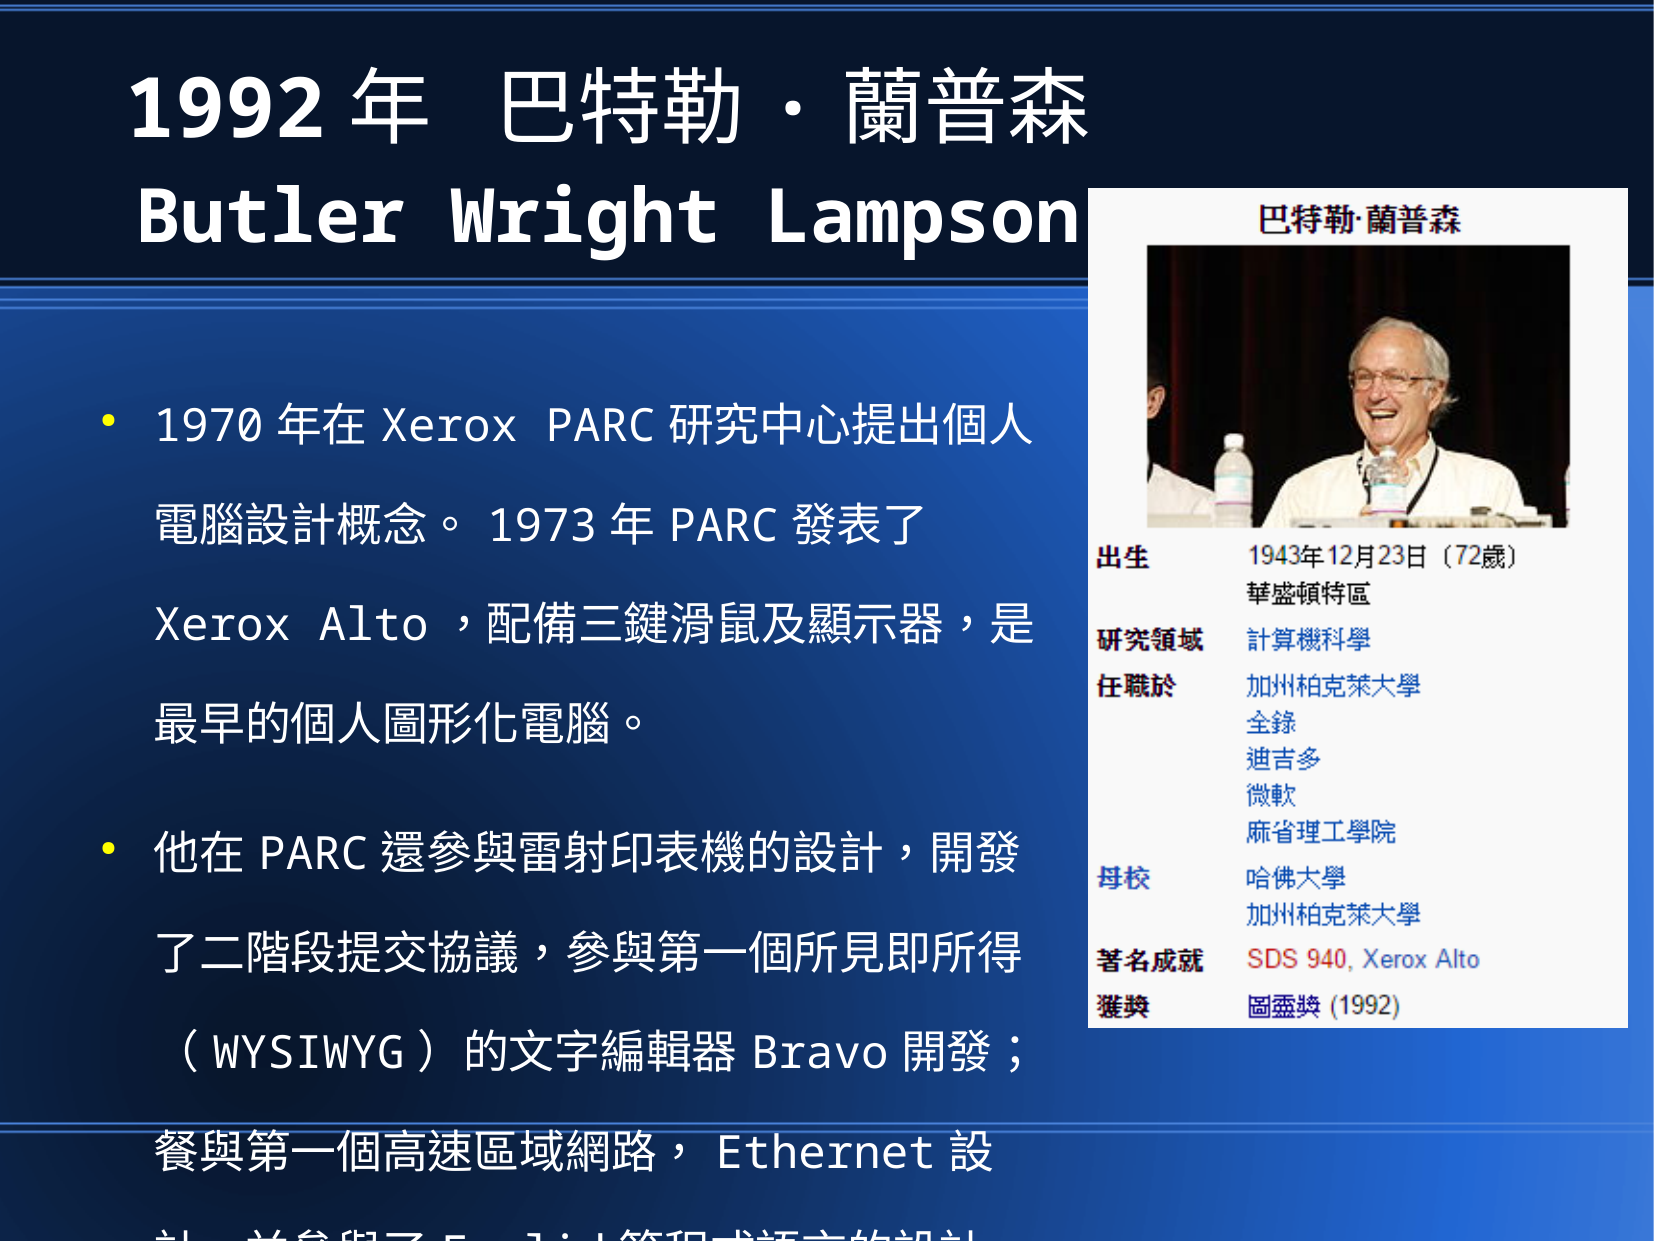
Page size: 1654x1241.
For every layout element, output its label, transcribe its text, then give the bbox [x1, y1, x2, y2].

title 1992年 巴特勒·蘭普森 Butler Wright Lampson [82, 2, 1134, 303]
list 1970年在Xerox PARC研究中心提出個人電腦設計概念。1973年PARC發表了Xerox Alto，配備三鍵滑鼠及顯示器，是最早的個人圖形化電腦。 他在PARC還參與雷射印表機的設計，開發了二階段提交協議，參與第一個所見即所得（WYSIWYG）的文字編輯器Bravo開發；餐與第一個高速區域網路，Ethernet設計。並參與了Euclid等程式語言的設計。 [82, 355, 1063, 1170]
picture [919, 1234, 927, 1241]
picture [0, 0, 1654, 1241]
picture [623, 1236, 633, 1241]
picture [688, 1235, 702, 1241]
picture [644, 1236, 652, 1241]
